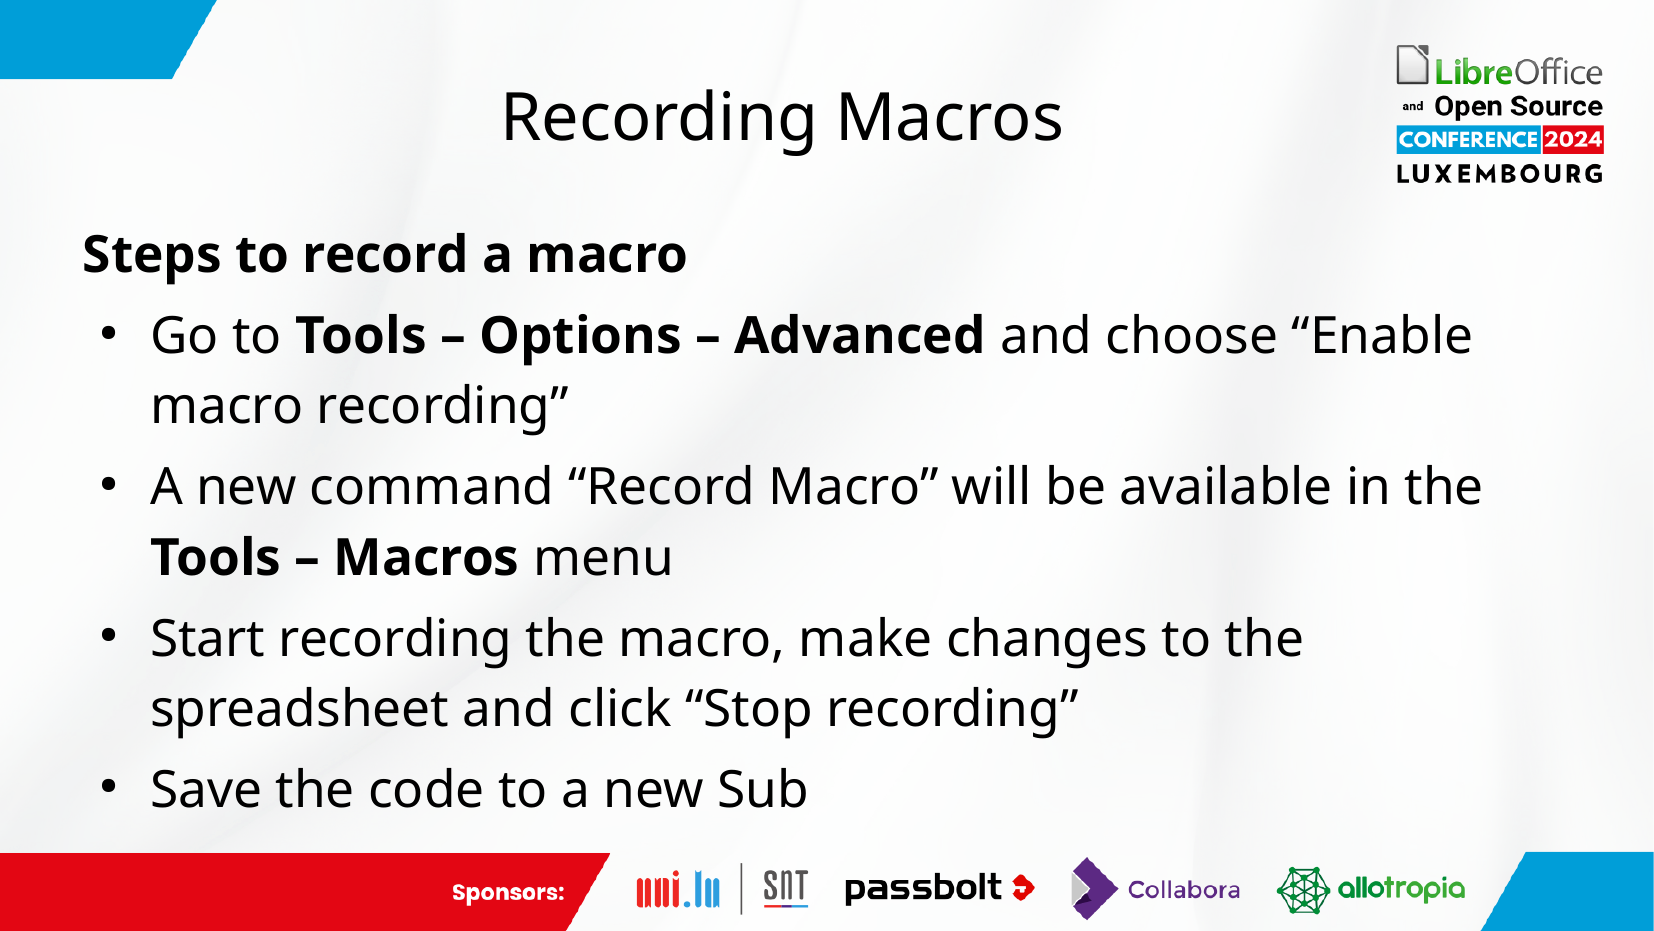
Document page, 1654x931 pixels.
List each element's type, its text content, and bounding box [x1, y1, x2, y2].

picture [0, 0, 1654, 931]
title Recording Macros [206, 37, 1359, 193]
list Steps to record a macro Go to Tools – Options – Advanced and choose “Enable macro recording” A new command “Record Macro” will be available in the Tools – Macros menu Start recording the macro, make changes to the spreadsheet and click “Stop recording” Save the code to a new Sub [82, 217, 1565, 827]
